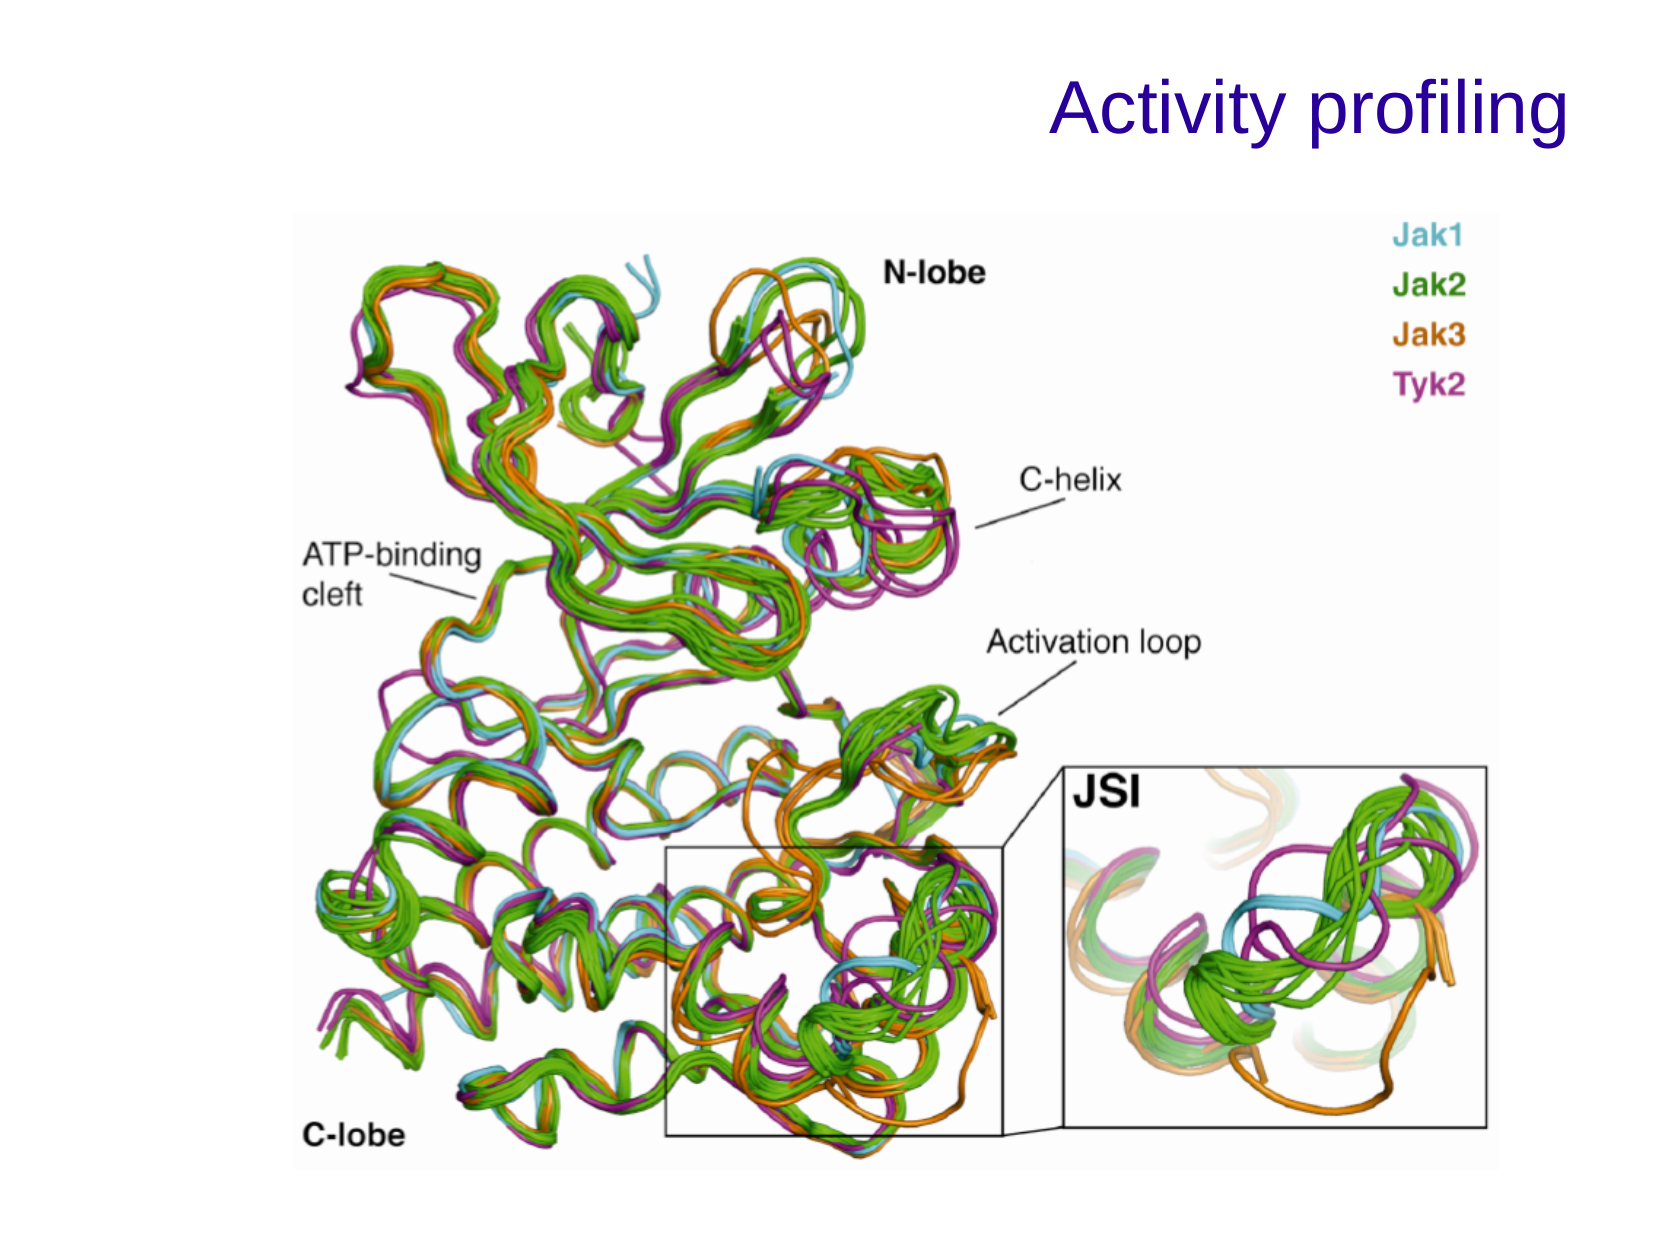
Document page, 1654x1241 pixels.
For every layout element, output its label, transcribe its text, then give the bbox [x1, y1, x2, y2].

title Activity profiling [82, 49, 1571, 166]
picture [275, 212, 1499, 1171]
